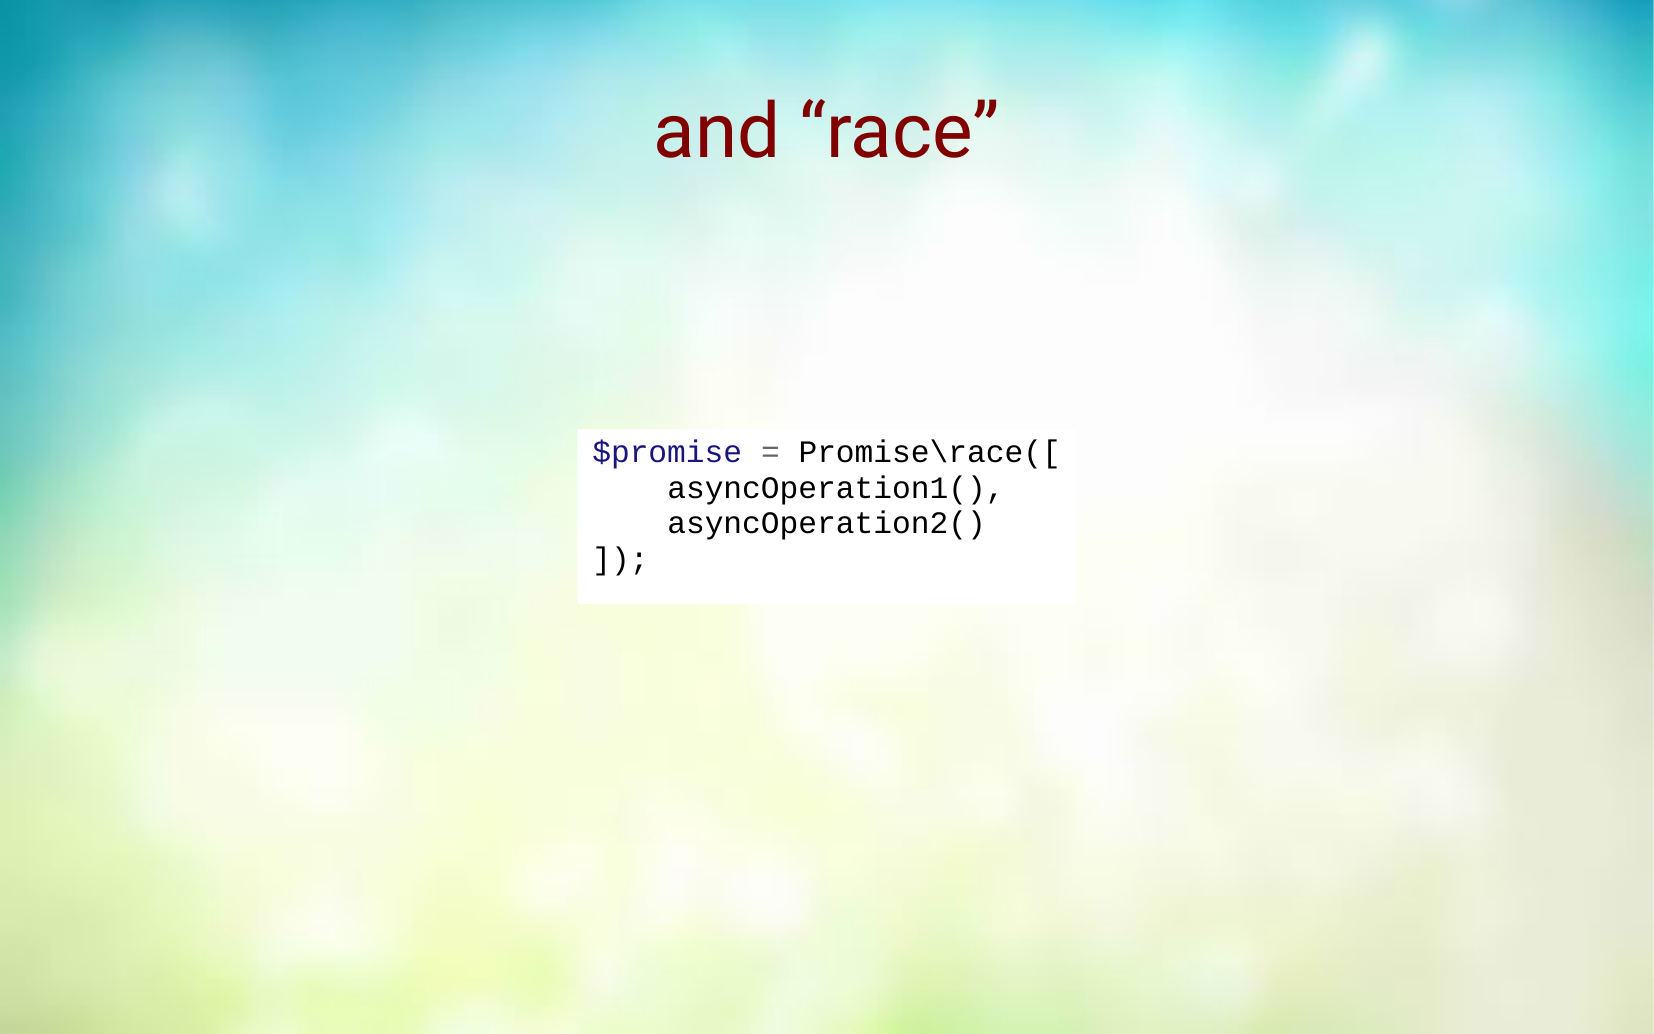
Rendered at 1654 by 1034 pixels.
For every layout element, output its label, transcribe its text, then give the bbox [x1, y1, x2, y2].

title and “race” [82, 41, 1571, 214]
picture [0, 0, 1654, 1034]
text_box $promise = Promise\race([ asyncOperation1(), asyncOperation2() ]); [577, 429, 1077, 605]
